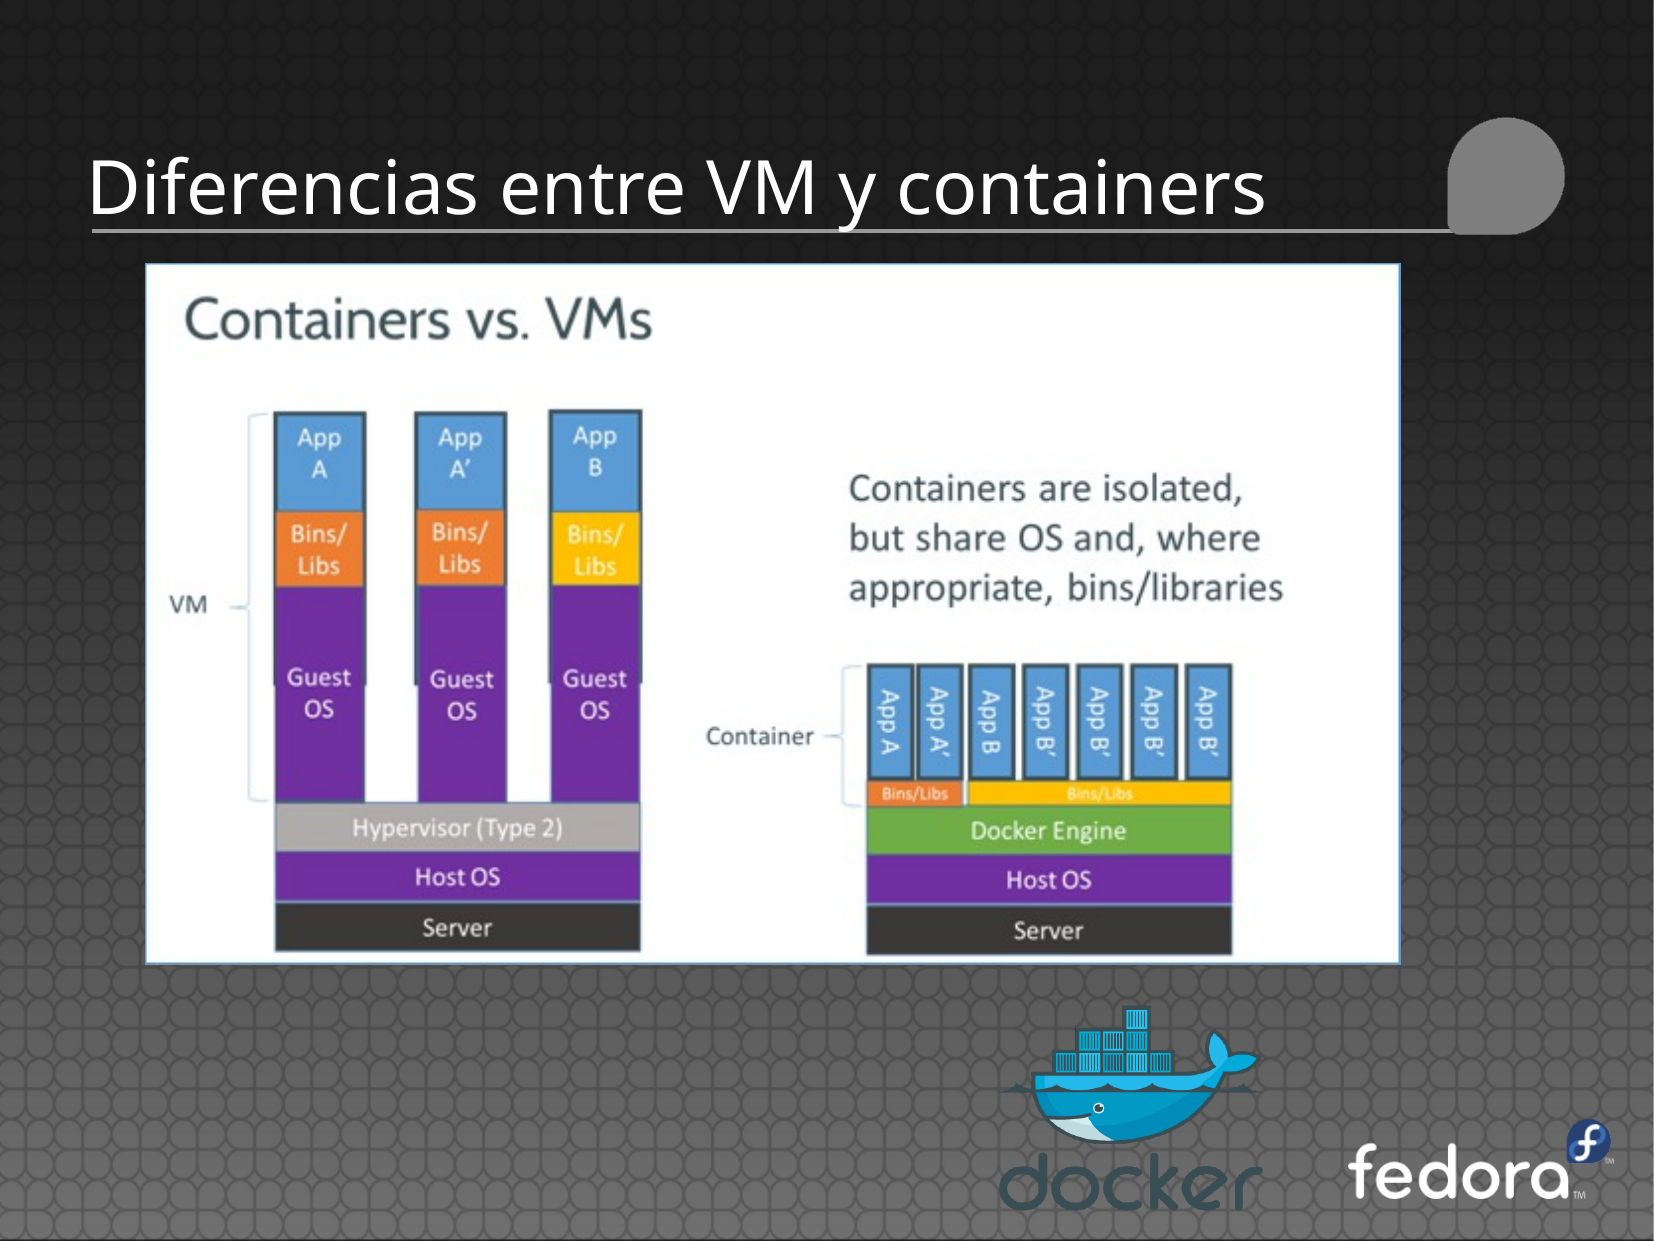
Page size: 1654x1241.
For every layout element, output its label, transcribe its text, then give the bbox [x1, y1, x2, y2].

picture [0, 0, 1654, 1241]
title Diferencias entre VM y containers [86, 117, 1576, 254]
